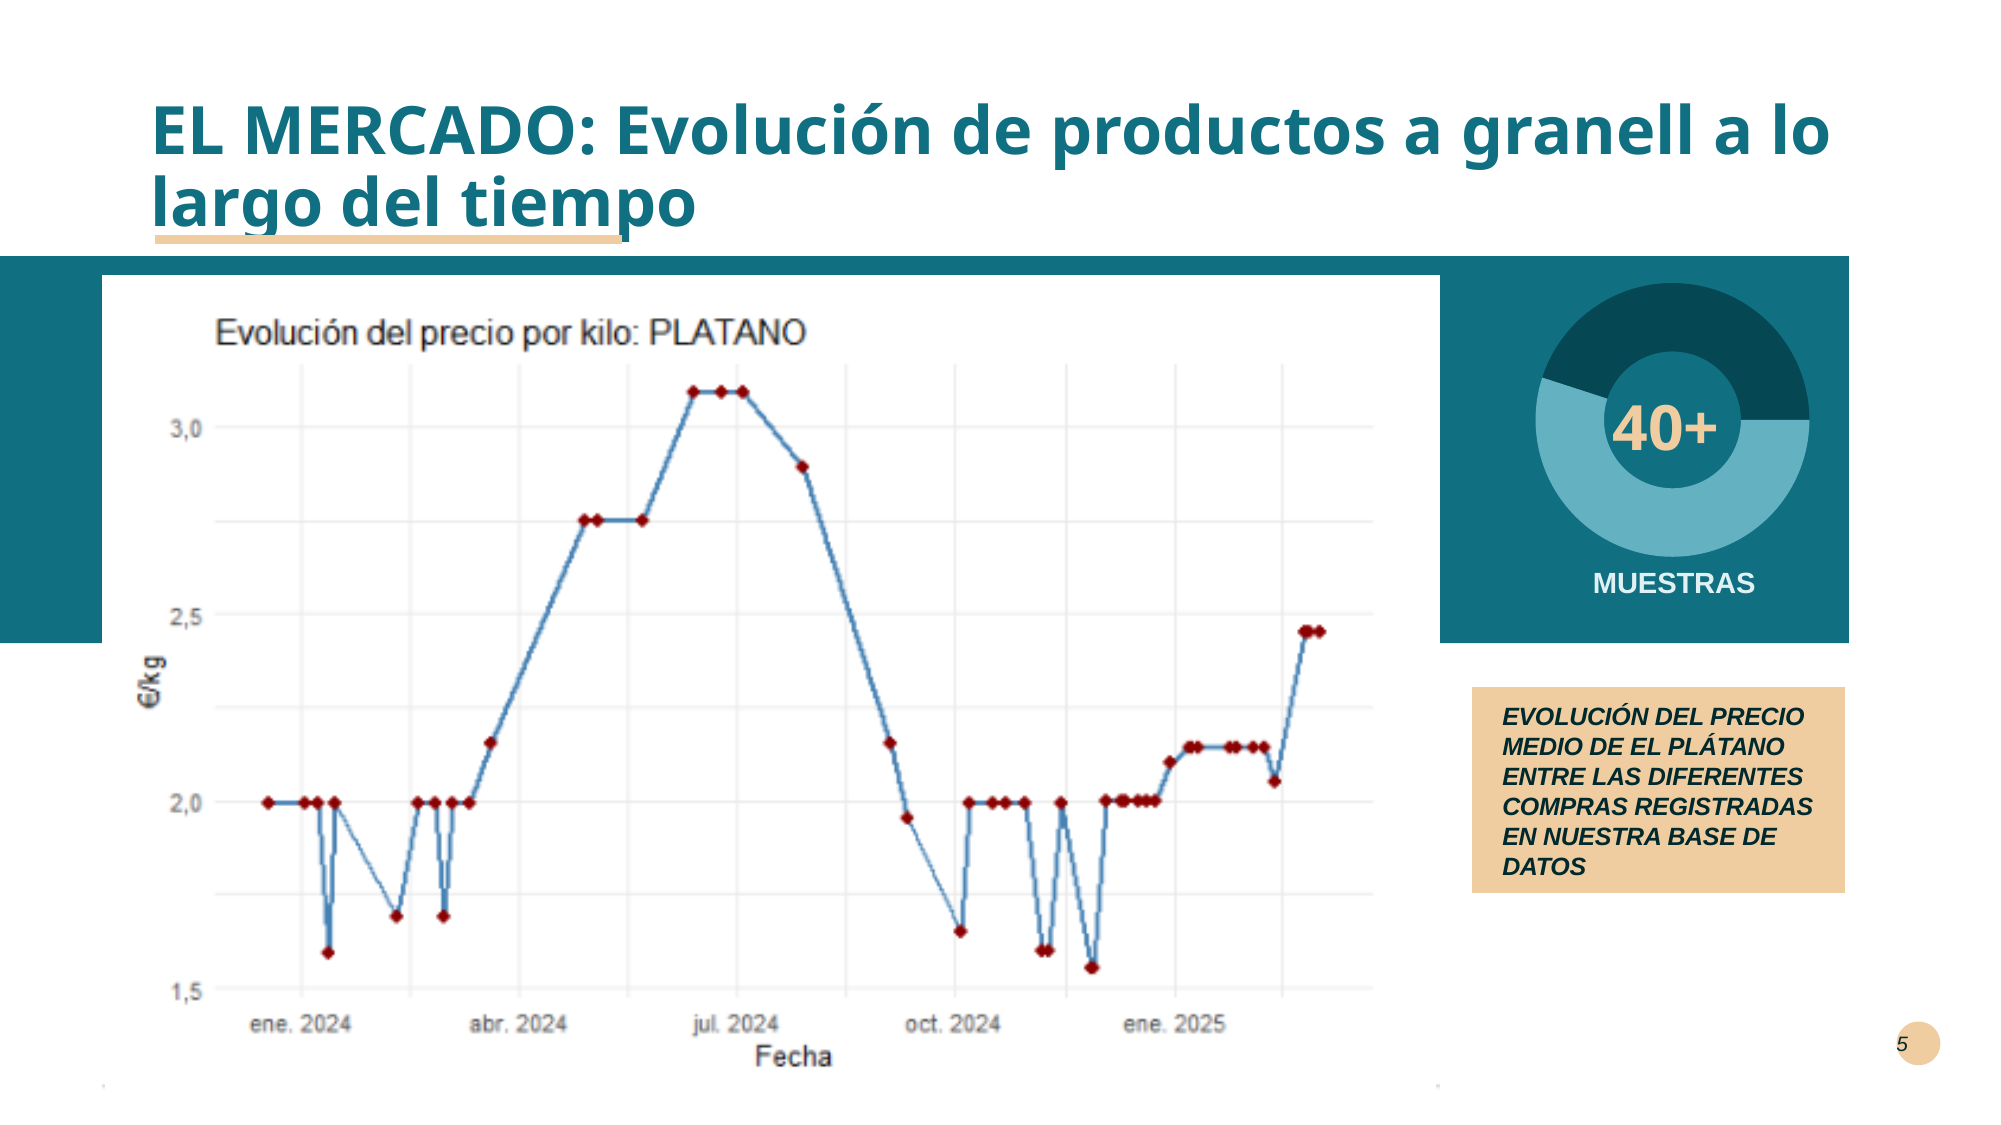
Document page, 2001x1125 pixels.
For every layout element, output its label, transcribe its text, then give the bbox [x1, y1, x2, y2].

chart [1440, 277, 1855, 566]
text_box Cliente 4 [1440, 565, 1450, 604]
text_box EVOLUCIÓN DEL PRECIO MEDIO DE EL PLÁTANO ENTRE LAS DIFERENTES COMPRAS REGISTRADAS EN NUESTRA BASE DE DATOS [1472, 687, 1845, 893]
text_box MUESTRAS [1583, 561, 1763, 600]
picture [102, 275, 1440, 1098]
text_box 4 [1881, 1012, 1940, 1073]
text_box 37 % [1440, 387, 1450, 466]
text_box 40+ [1583, 386, 1763, 465]
title EL MERCADO: Evolución de productos a granell a lo largo del tiempo [135, 59, 1861, 278]
